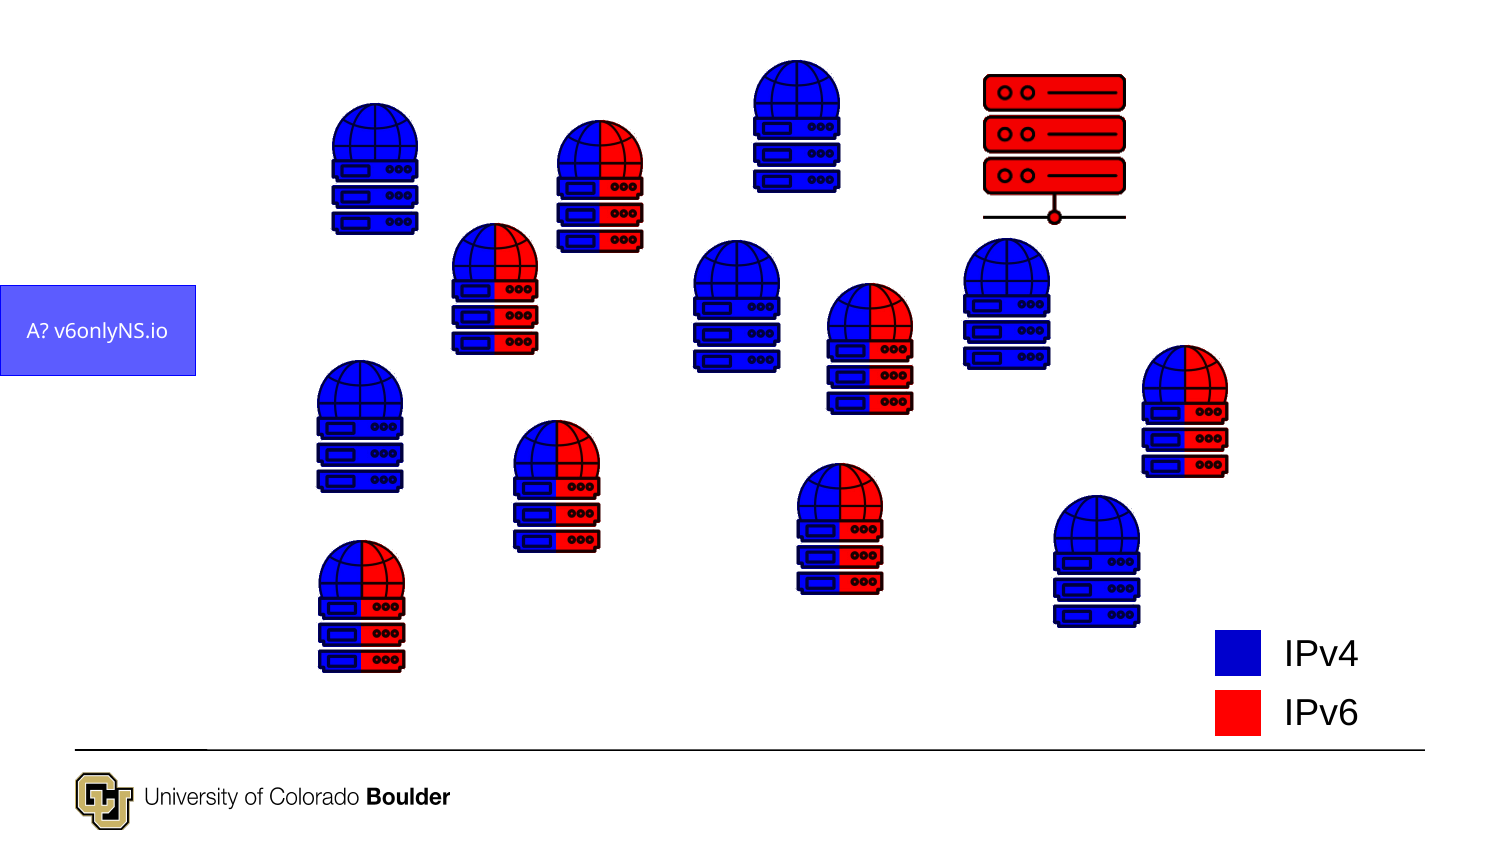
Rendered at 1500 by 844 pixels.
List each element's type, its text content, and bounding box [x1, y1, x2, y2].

text_box [1215, 690, 1261, 736]
picture [795, 462, 884, 595]
picture [316, 539, 406, 673]
text_box [1215, 630, 1261, 676]
picture [691, 239, 781, 373]
picture [1051, 494, 1141, 628]
picture [315, 359, 404, 493]
picture [450, 222, 539, 355]
picture [330, 102, 419, 235]
picture [75, 772, 450, 830]
text_box IPv4 [1269, 625, 1465, 682]
picture [751, 59, 841, 193]
picture [825, 282, 914, 415]
picture [1140, 344, 1229, 478]
picture [555, 119, 644, 253]
text_box IPv6 [1269, 684, 1465, 741]
text_box A? v6onlyNS.io [0, 285, 196, 376]
picture [961, 237, 1051, 370]
picture [983, 74, 1126, 226]
picture [511, 419, 601, 553]
